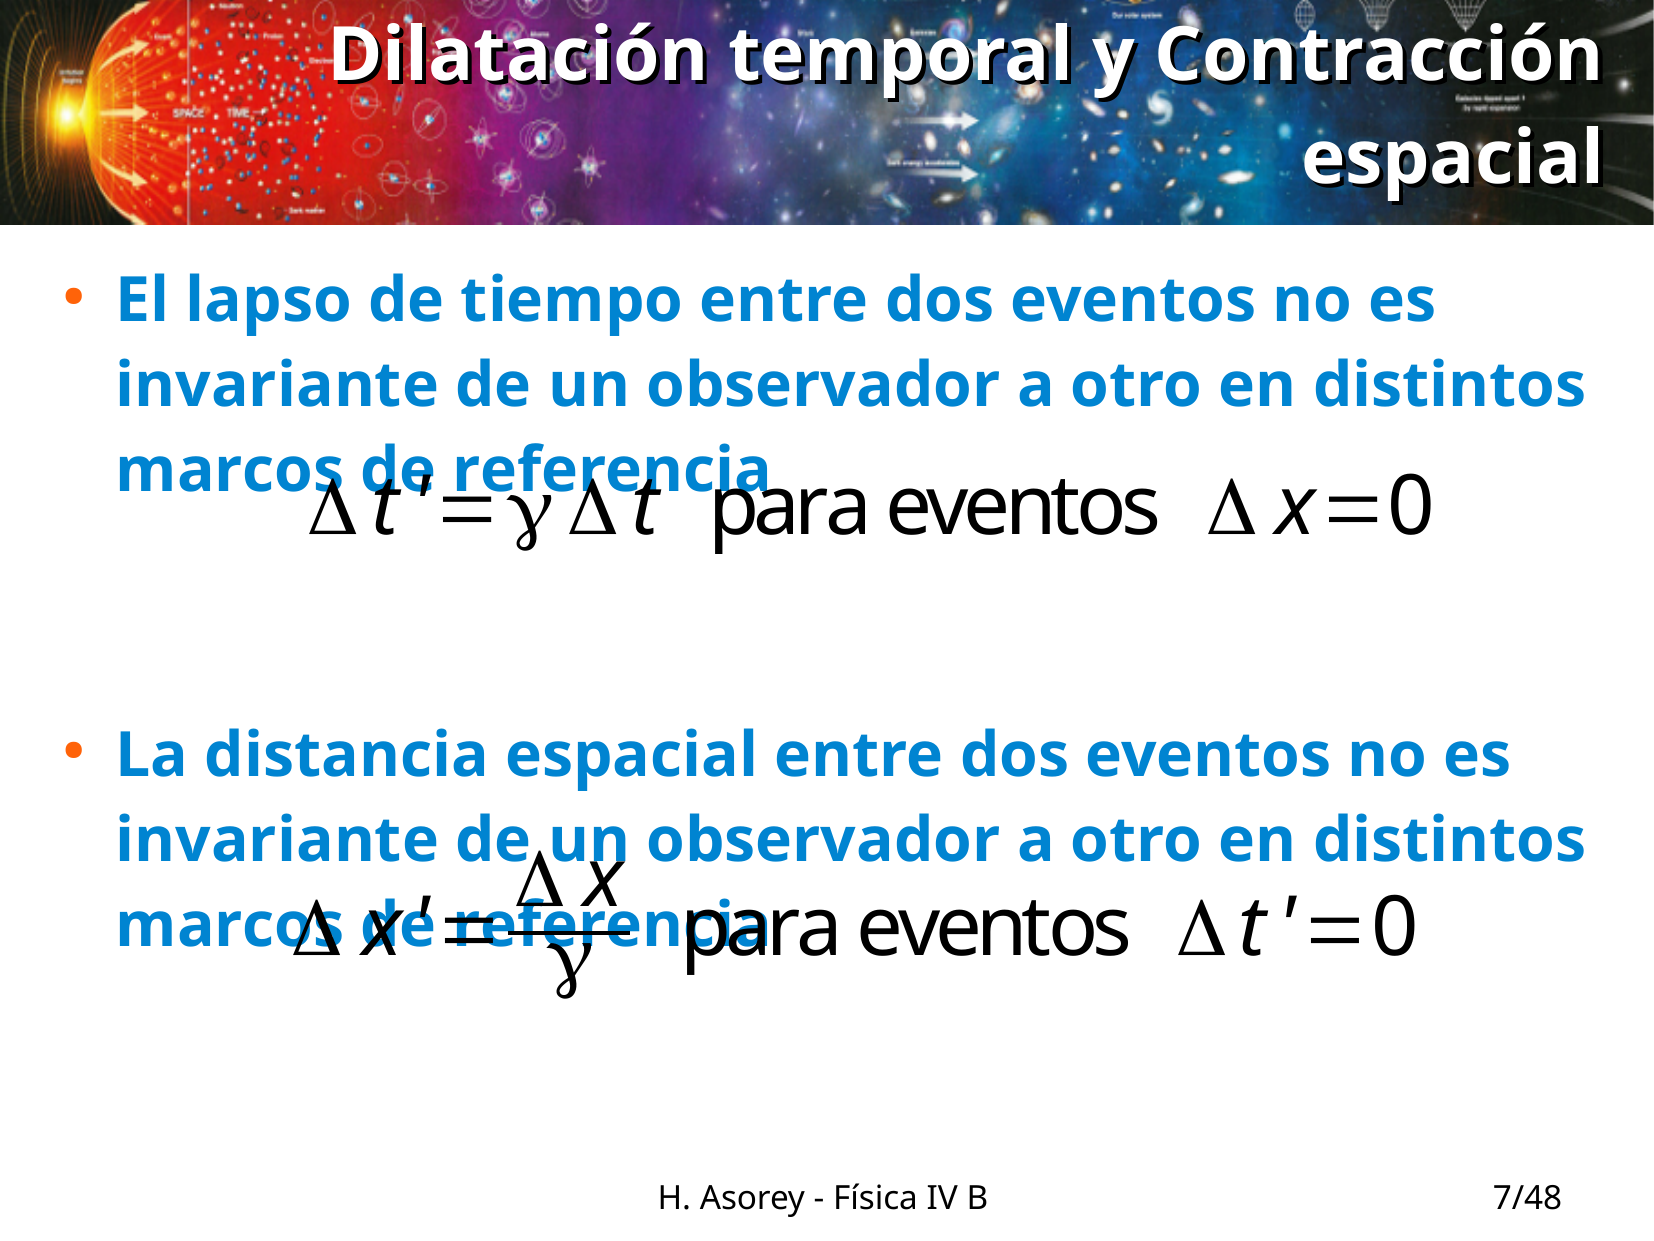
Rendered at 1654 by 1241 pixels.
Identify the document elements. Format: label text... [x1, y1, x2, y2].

chart [284, 825, 1436, 1003]
picture [0, 0, 1654, 225]
list El lapso de tiempo entre dos eventos no es invariante de un observador a otro en distintos marcos de referencia La distancia espacial entre dos eventos no es invariante de un observador a otro en distintos marcos de referencia [45, 255, 1654, 1156]
chart [300, 453, 1454, 556]
title Dilatación temporal y Contracción espacial [45, 15, 1606, 191]
